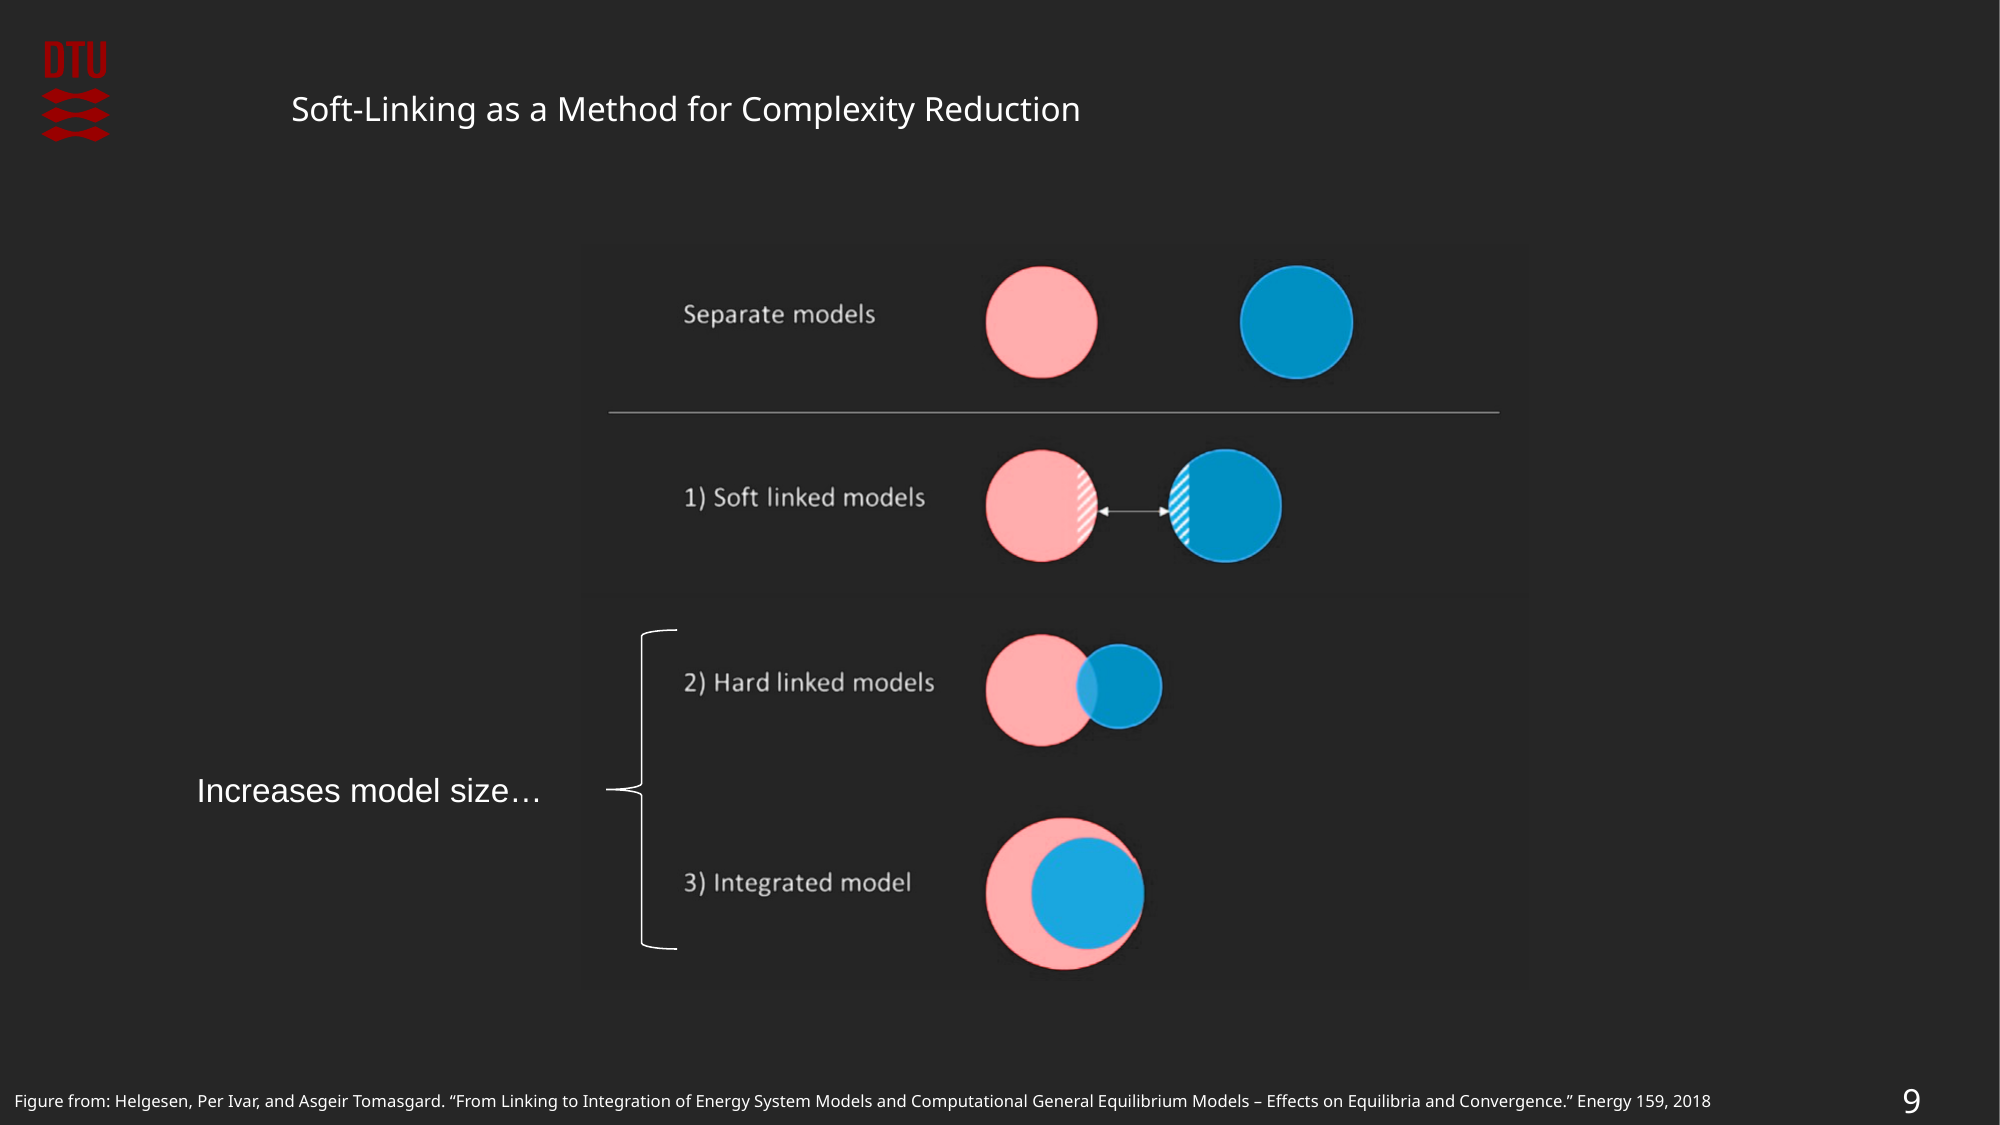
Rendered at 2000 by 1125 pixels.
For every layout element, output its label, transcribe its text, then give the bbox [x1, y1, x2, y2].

title Soft-Linking as a Method for Complexity Reduction [291, 70, 1819, 148]
picture [581, 244, 1529, 990]
text_box Figure from: Helgesen, Per Ivar, and Asgeir Tomasgard. “From Linking to Integration of Energy System Models and Computational General Equilibrium Models – Effects on Equilibria and Convergence.” Energy 159, 2018 [0, 1083, 1981, 1119]
text_box Increases model size… [196, 768, 646, 809]
